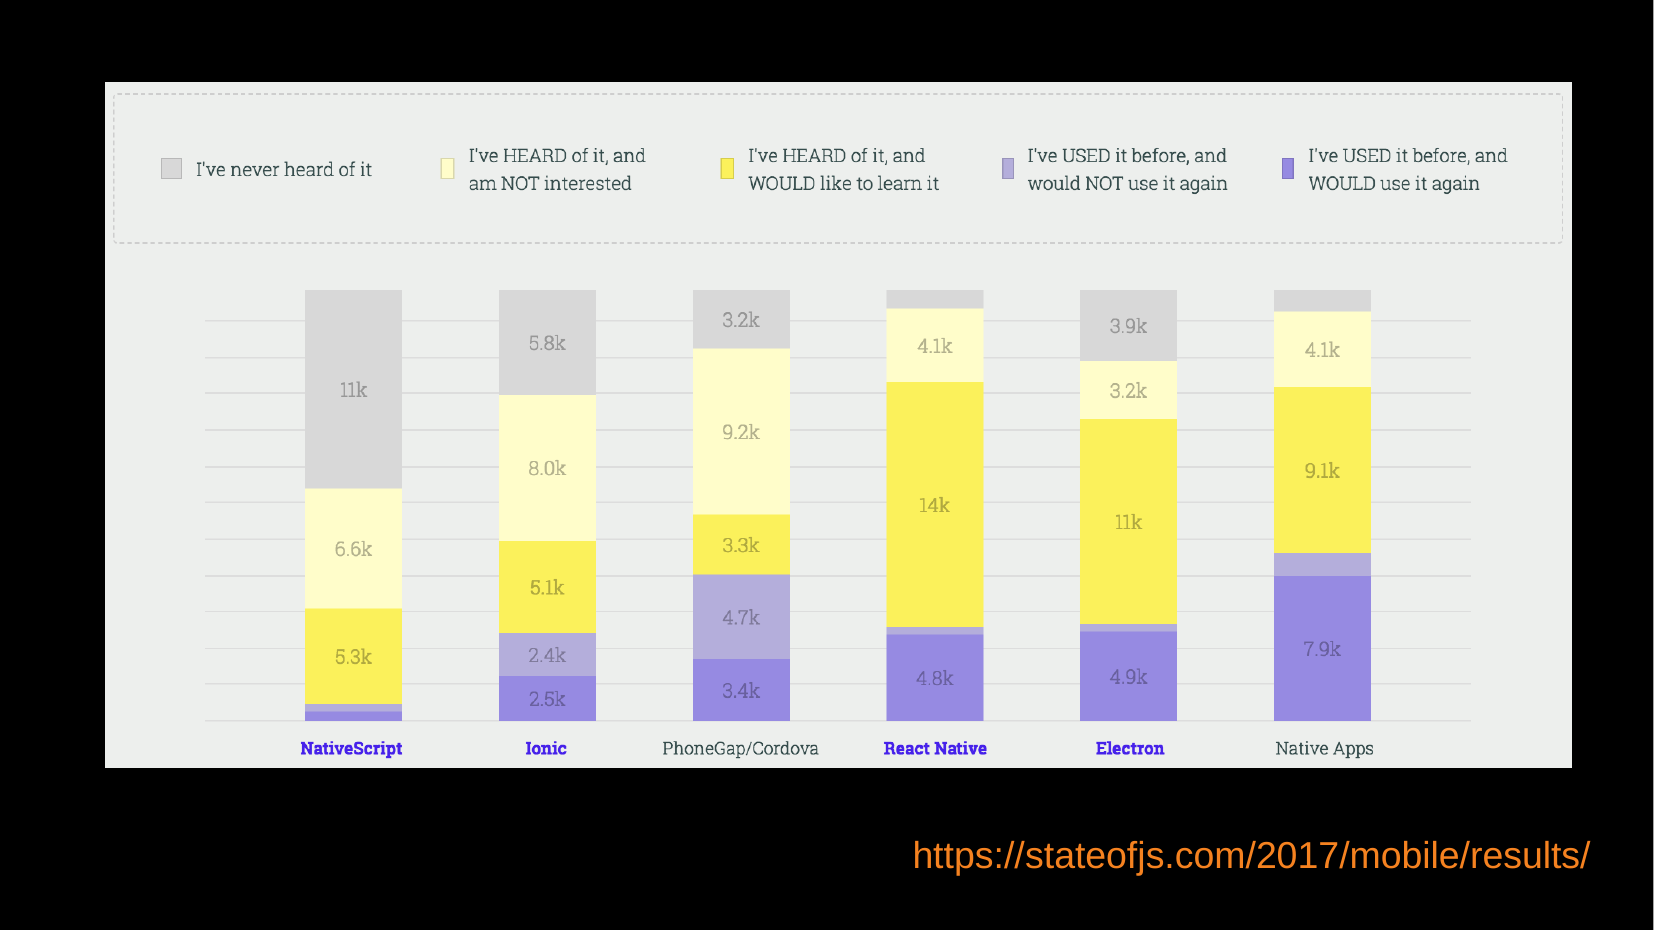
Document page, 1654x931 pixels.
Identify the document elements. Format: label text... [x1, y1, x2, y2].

text_box https://stateofjs.com/2017/mobile/results/ [897, 827, 1619, 898]
picture [105, 82, 1572, 768]
